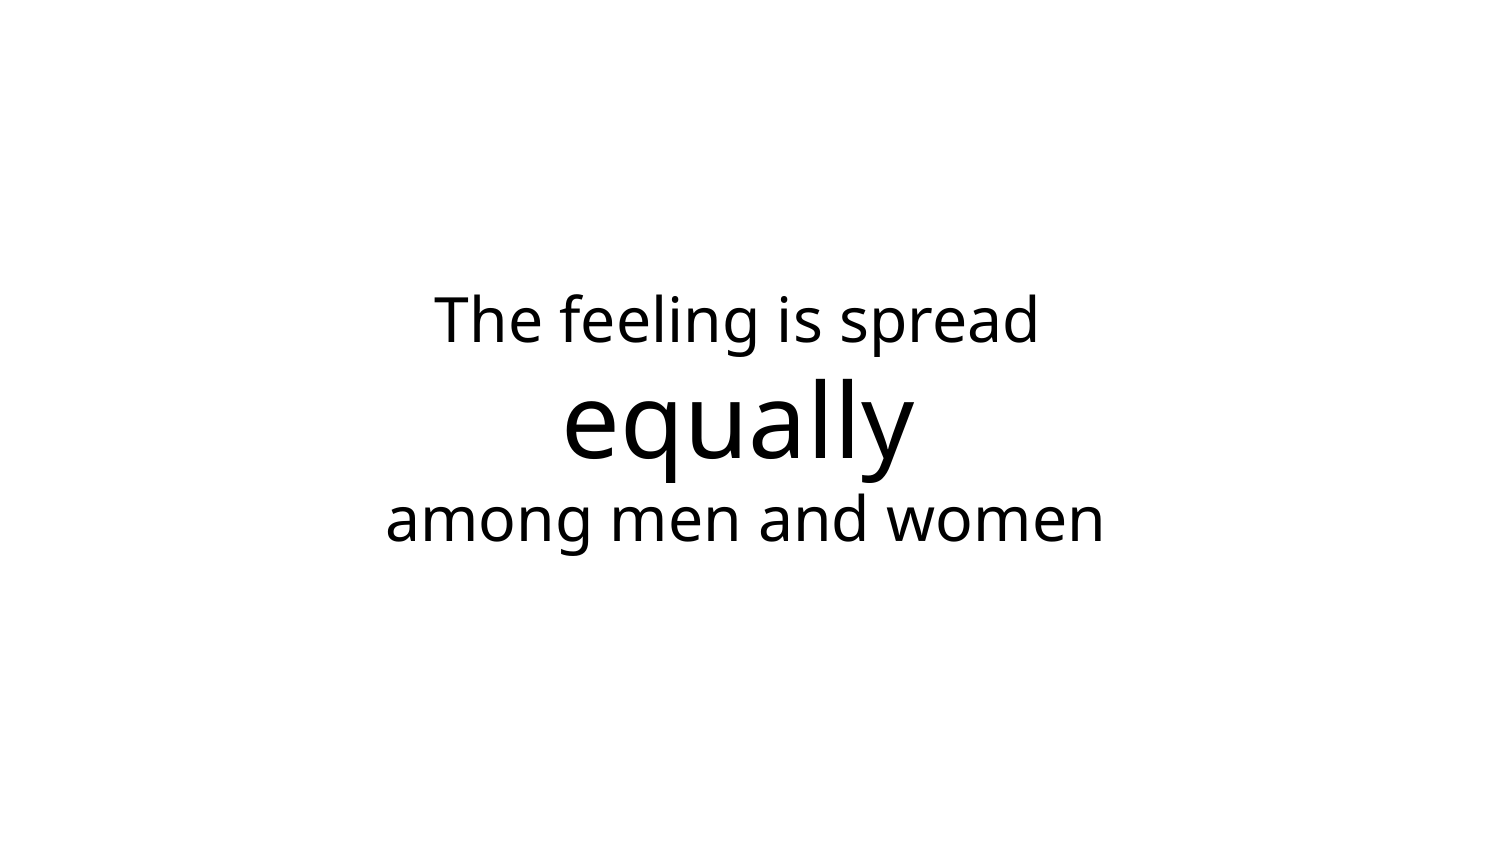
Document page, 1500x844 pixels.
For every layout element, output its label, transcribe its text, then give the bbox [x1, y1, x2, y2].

text_box The feeling is spread equally among men and women [65, 72, 1427, 761]
